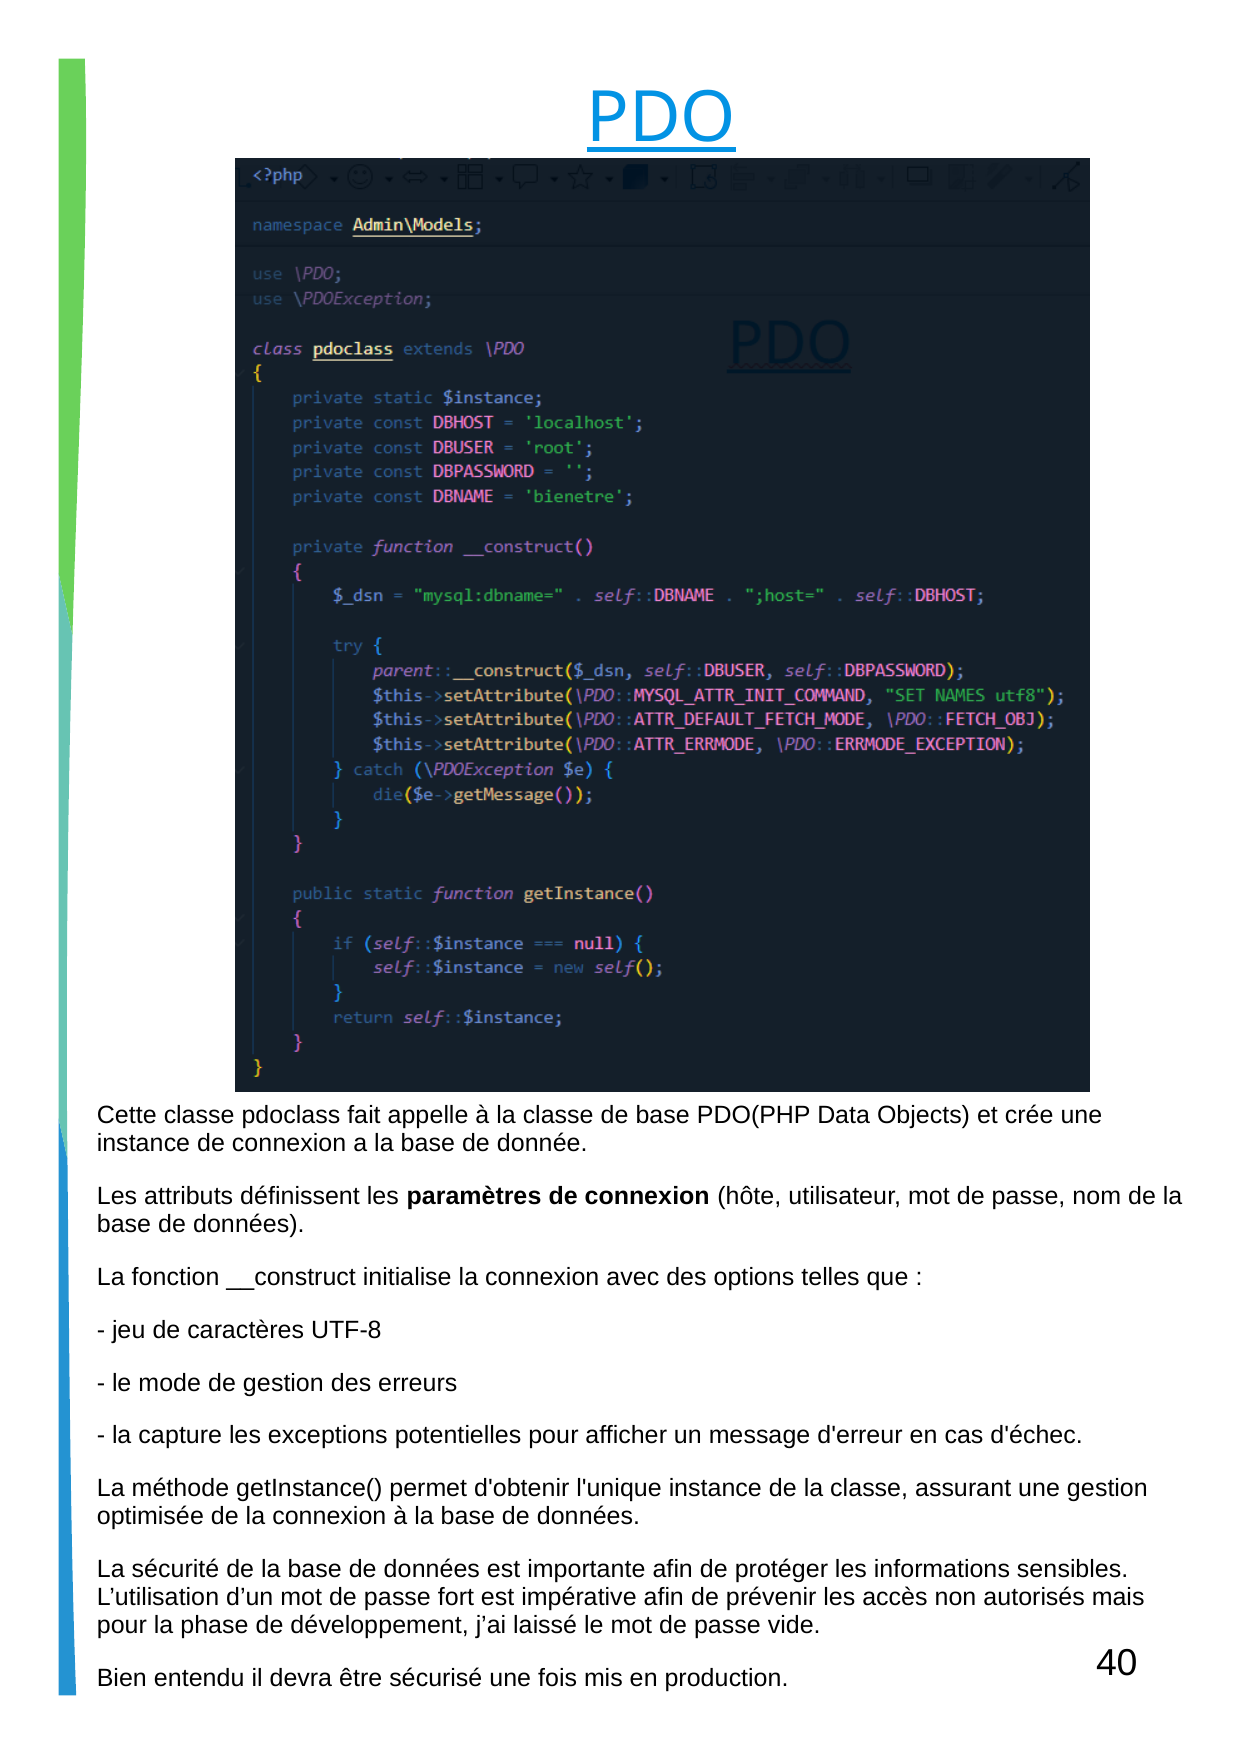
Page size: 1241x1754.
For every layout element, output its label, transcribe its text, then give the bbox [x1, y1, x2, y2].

picture [235, 158, 1090, 1092]
text_box PDO [571, 58, 768, 158]
text_box Cette classe pdoclass fait appelle à la classe de base PDO(PHP Data Objects) et crée une instance de connexion a la base de donnée. Les attributs définissent les paramètres de connexion (hôte, utilisateur, mot de passe, nom de la base de données). La fonction __construct initialise la connexion avec des options telles que : - jeu de caractères UTF-8 - le mode de gestion des erreurs - la capture les exceptions potentielles pour afficher un message d'erreur en cas d'échec. La méthode getInstance() permet d'obtenir l'unique instance de la classe, assurant une gestion optimisée de la connexion à la base de données. La sécurité de la base de données est importante afin de protéger les informations sensibles. L’utilisation d’un mot de passe fort est impérative afin de prévenir les accès non autorisés mais pour la phase de développement, j’ai laissé le mot de passe vide. Bien entendu il devra être sécurisé une fois mis en production. [82, 1093, 1205, 1743]
text_box <numéro> [1081, 1634, 1241, 1754]
